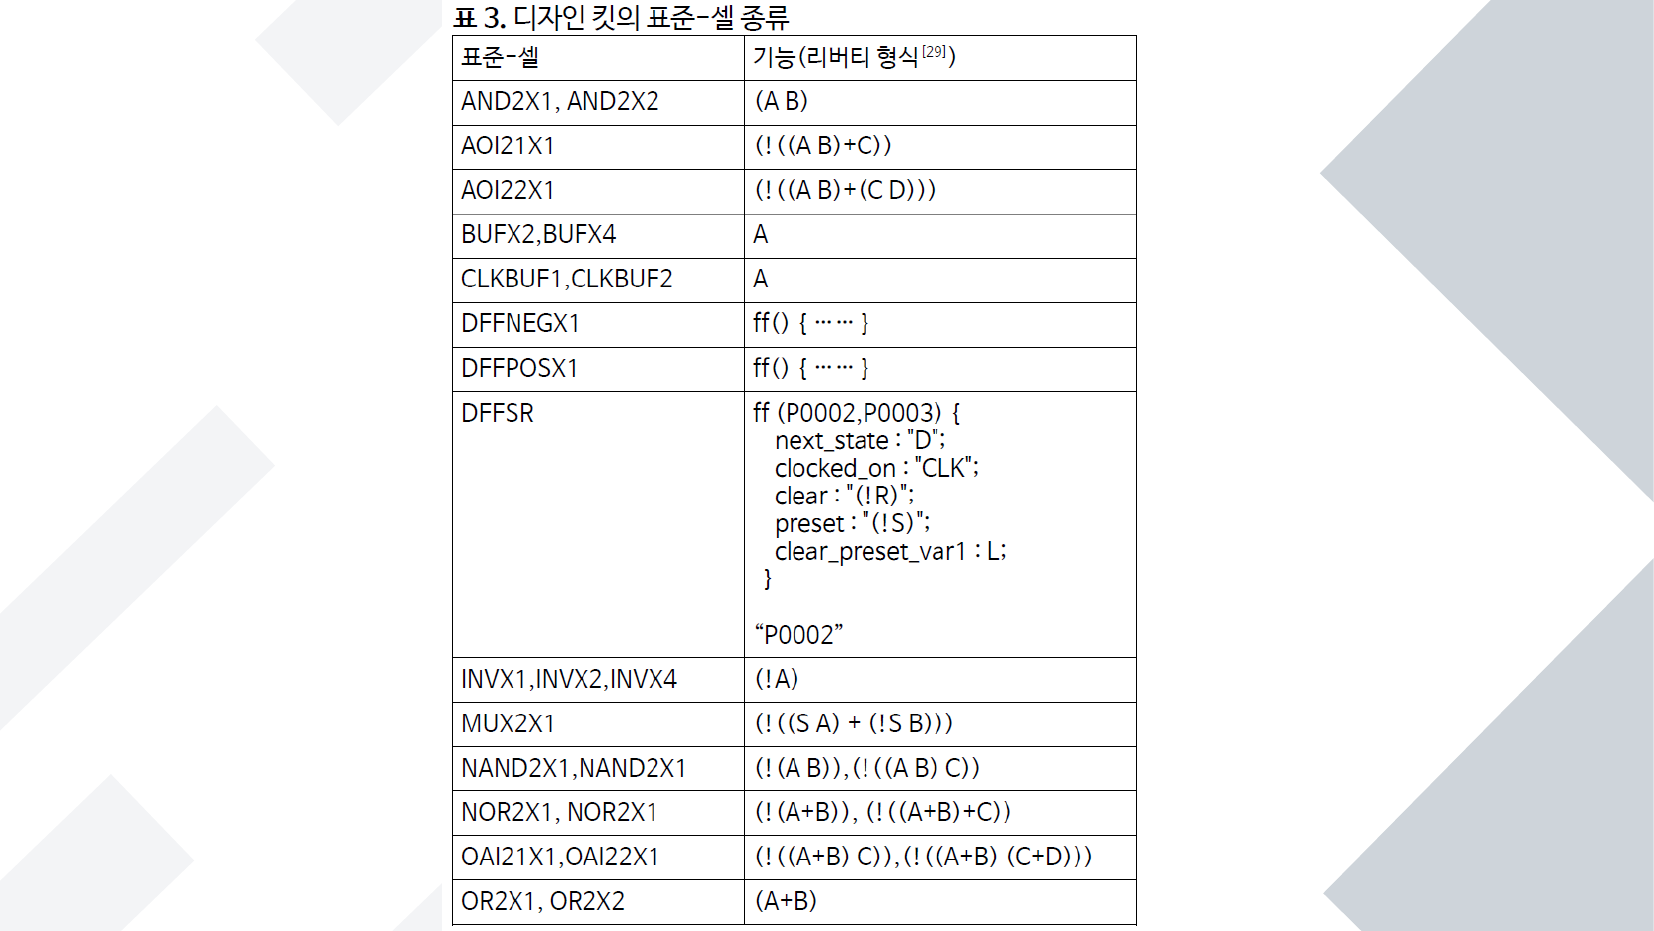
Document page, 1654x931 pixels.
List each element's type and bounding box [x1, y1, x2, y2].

picture [442, 0, 1148, 931]
